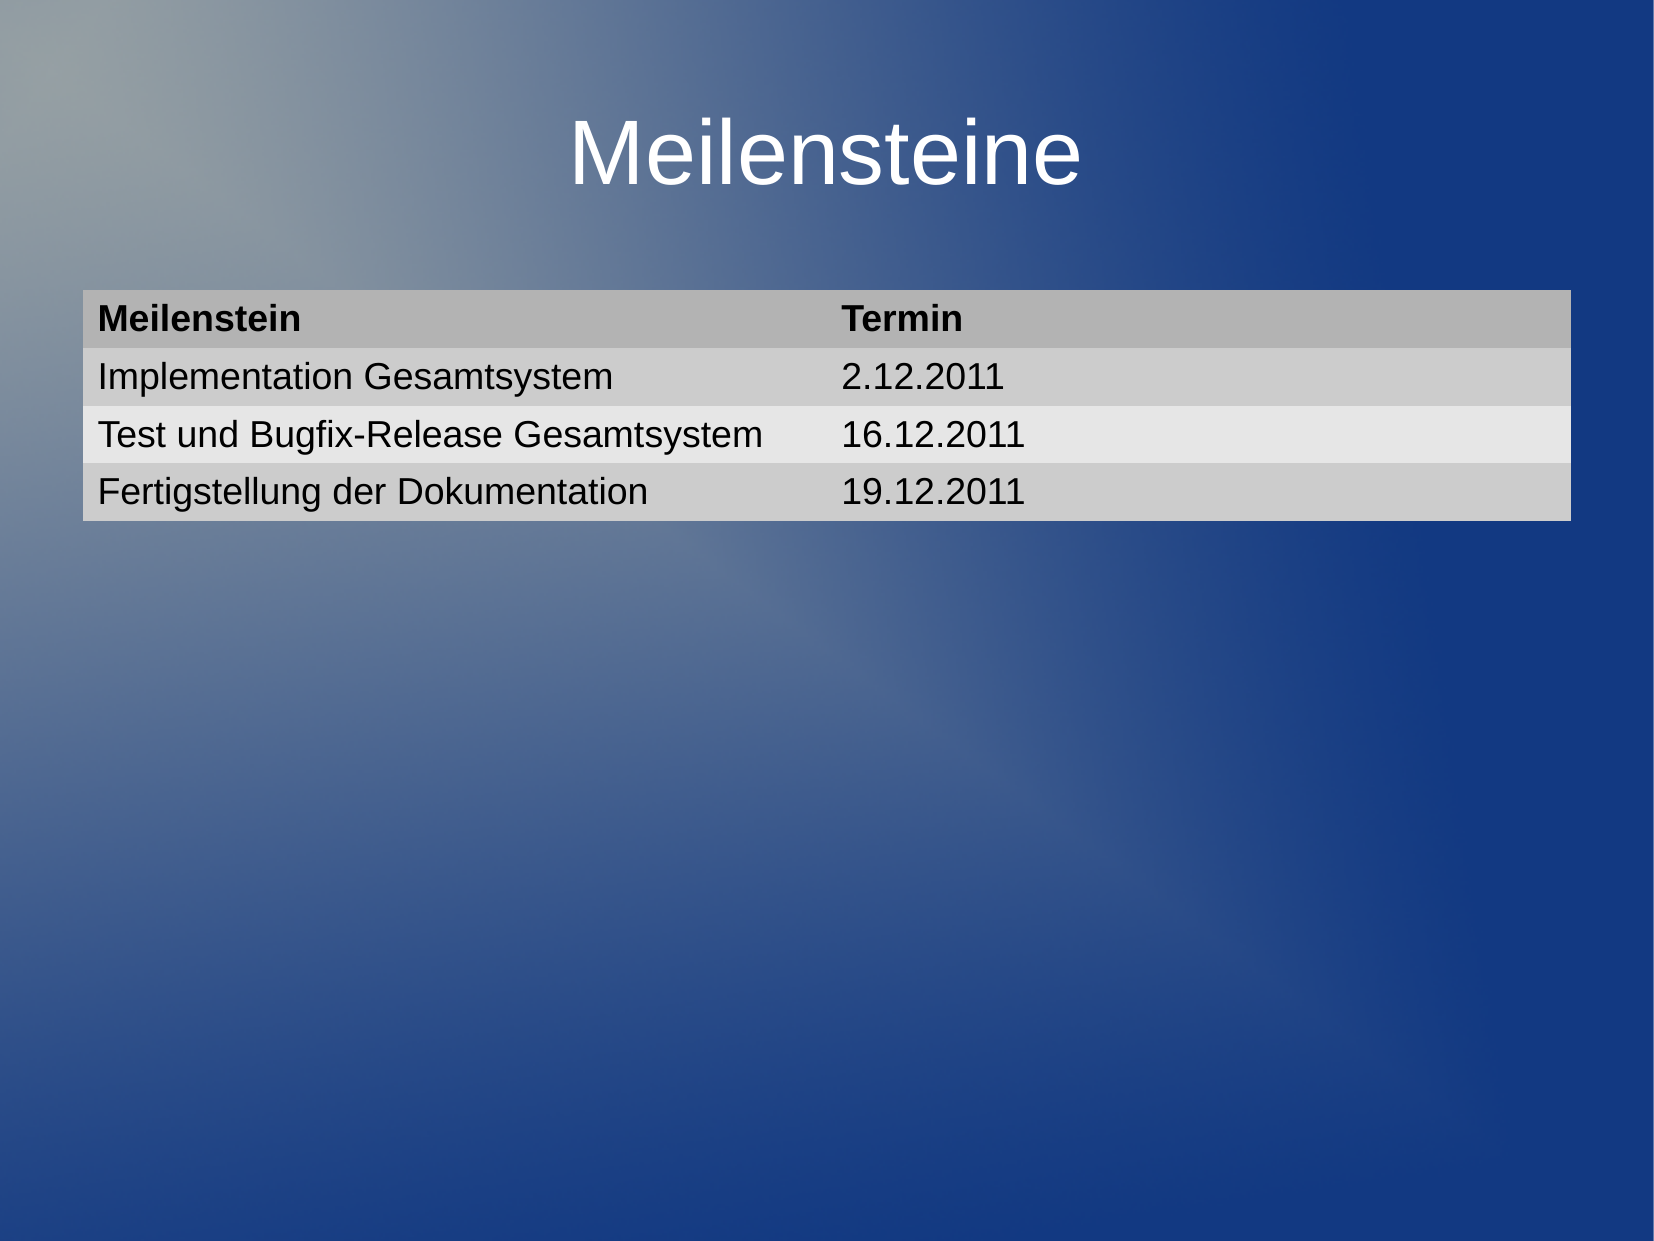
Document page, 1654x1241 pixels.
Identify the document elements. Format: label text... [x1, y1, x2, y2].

table_cell 2.12.2011 [827, 348, 1571, 406]
table_header Meilenstein [83, 290, 827, 348]
title Meilensteine [82, 49, 1571, 257]
table_cell 16.12.2011 [827, 406, 1571, 463]
table_header Termin [827, 290, 1571, 348]
table_cell 19.12.2011 [827, 463, 1571, 521]
table_cell Test und Bugfix-Release Gesamtsystem [83, 406, 827, 463]
table_cell Fertigstellung der Dokumentation [83, 463, 827, 521]
table_cell Implementation Gesamtsystem [83, 348, 827, 406]
picture [0, 0, 1654, 1241]
